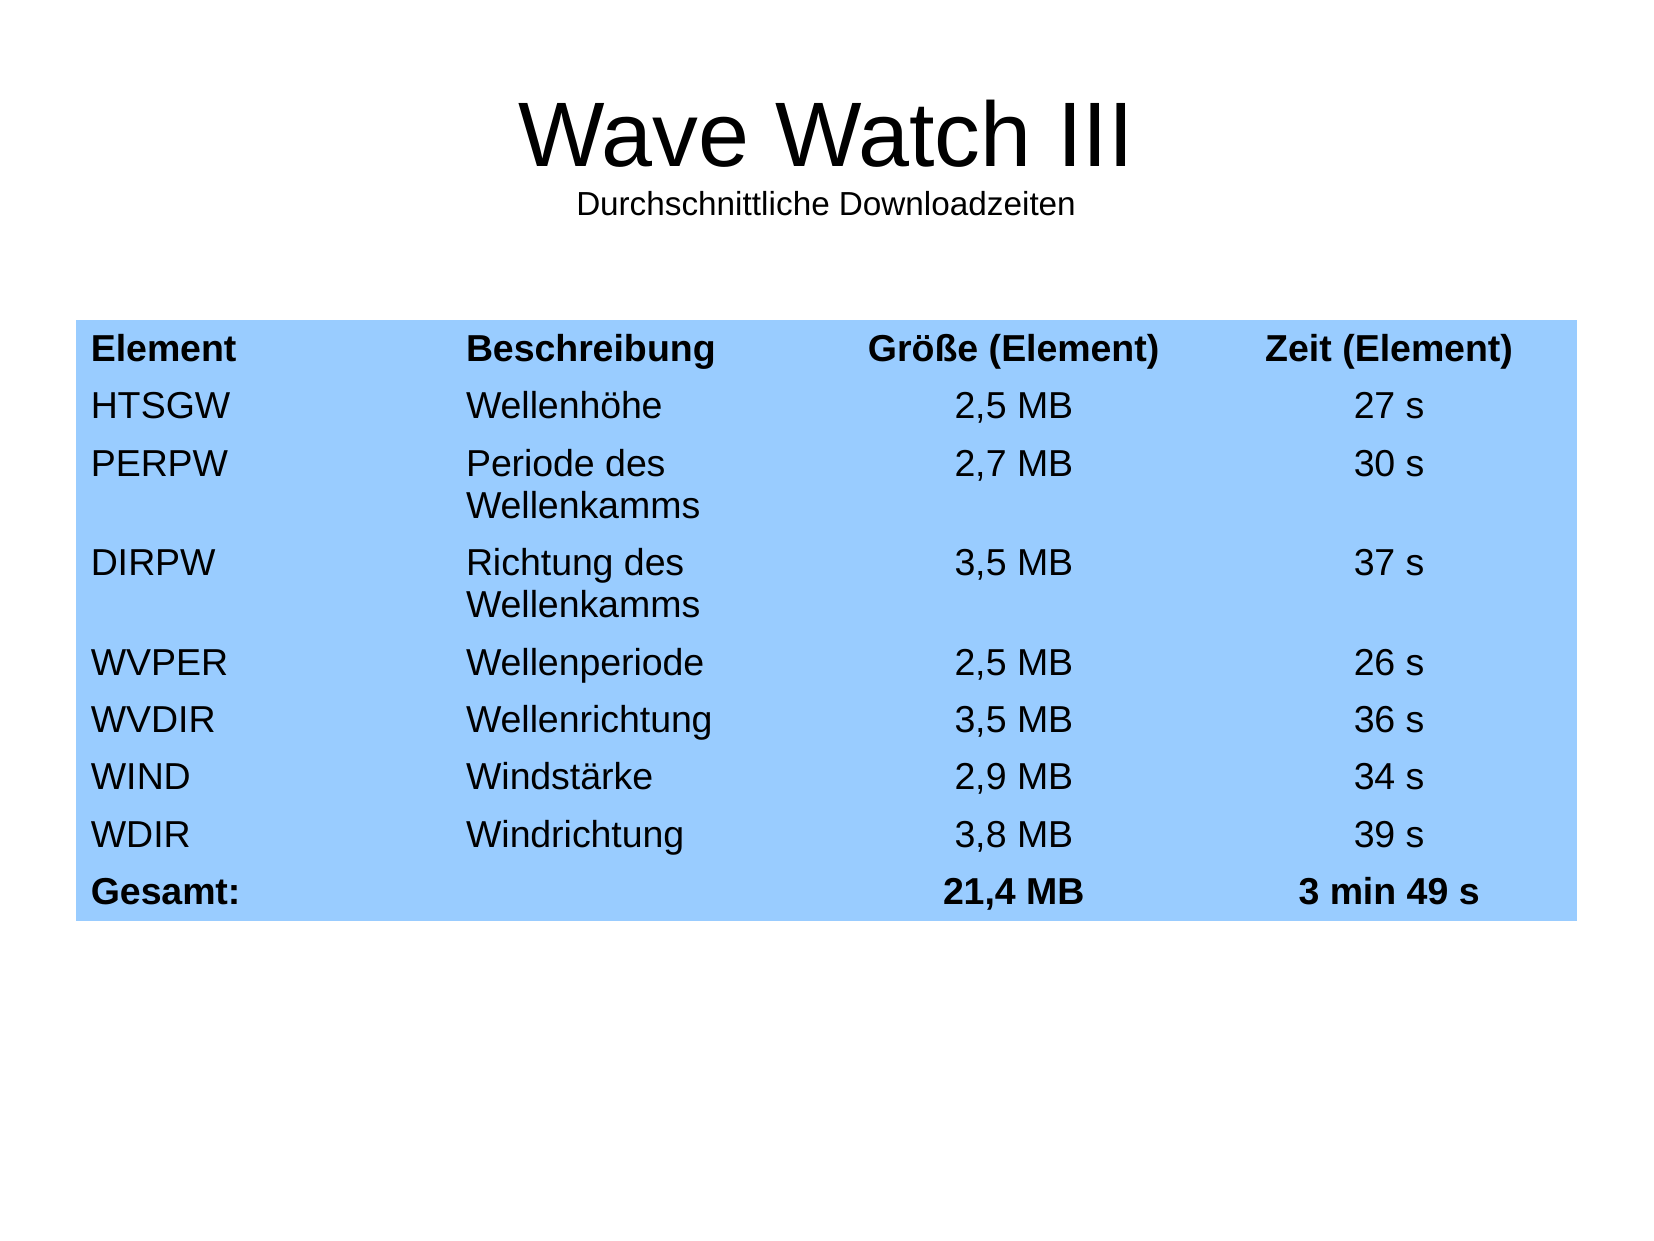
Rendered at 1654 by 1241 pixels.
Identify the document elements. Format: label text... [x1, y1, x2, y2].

table_cell WVDIR [76, 691, 451, 748]
table_cell Gesamt: [76, 863, 451, 921]
table_header Beschreibung [451, 320, 826, 377]
table_header Zeit (Element) [1201, 320, 1577, 377]
table_cell 2,5 MB [826, 377, 1201, 435]
table_cell 26 s [1201, 634, 1577, 691]
table_cell 37 s [1201, 534, 1577, 634]
table_cell 2,7 MB [826, 435, 1201, 534]
table_cell Wellenperiode [451, 634, 826, 691]
table_cell Windstärke [451, 748, 826, 806]
table_cell 3,5 MB [826, 691, 1201, 748]
table_cell PERPW [76, 435, 451, 534]
table_cell WVPER [76, 634, 451, 691]
table_cell Windrichtung [451, 806, 826, 863]
table_cell 21,4 MB [826, 863, 1201, 921]
table_cell 3 min 49 s [1201, 863, 1577, 921]
table_cell Wellenhöhe [451, 377, 826, 435]
table_cell WIND [76, 748, 451, 806]
table_cell Wellenrichtung [451, 691, 826, 748]
table_cell 3,5 MB [826, 534, 1201, 634]
table_cell DIRPW [76, 534, 451, 634]
table_cell Richtung des Wellenkamms [451, 534, 826, 634]
table_cell WDIR [76, 806, 451, 863]
table_header Element [76, 320, 451, 377]
table_cell 2,9 MB [826, 748, 1201, 806]
table_cell 39 s [1201, 806, 1577, 863]
table_cell [451, 863, 826, 921]
table_cell 2,5 MB [826, 634, 1201, 691]
title Wave Watch III Durchschnittliche Downloadzeiten [82, 56, 1571, 250]
table_cell Periode des Wellenkamms [451, 435, 826, 534]
table_cell HTSGW [76, 377, 451, 435]
table_header Größe (Element) [826, 320, 1201, 377]
table_cell 30 s [1201, 435, 1577, 534]
table_cell 34 s [1201, 748, 1577, 806]
table_cell 27 s [1201, 377, 1577, 435]
table_cell 36 s [1201, 691, 1577, 748]
table_cell 3,8 MB [826, 806, 1201, 863]
